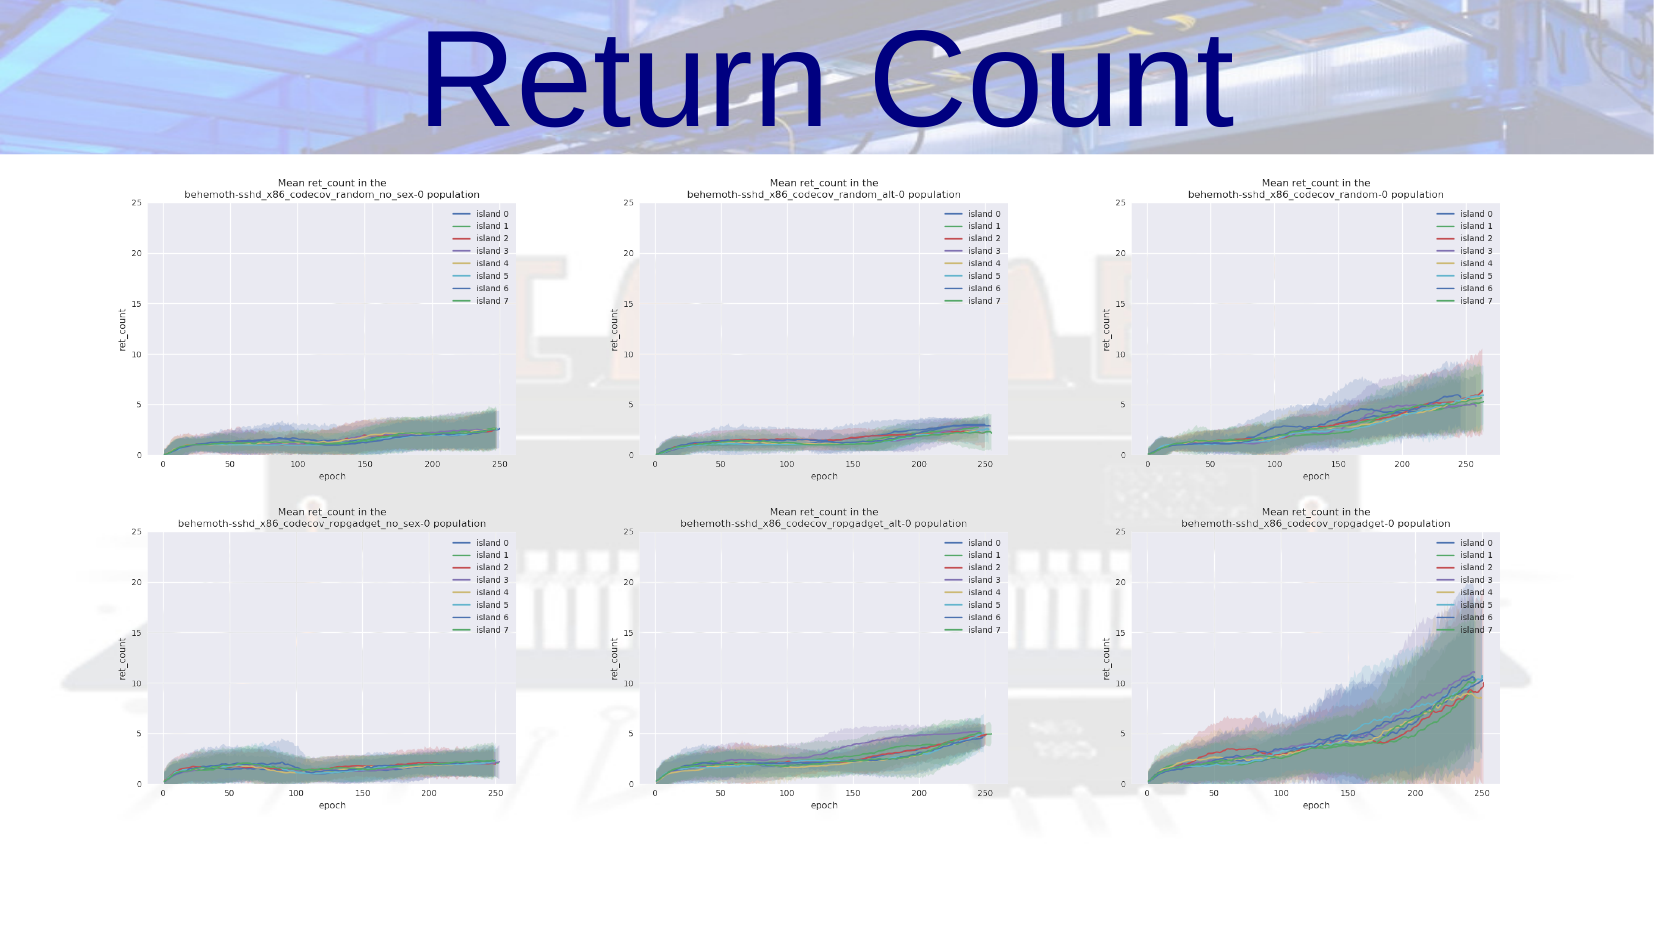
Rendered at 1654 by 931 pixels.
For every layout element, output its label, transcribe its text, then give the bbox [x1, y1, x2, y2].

title Return Count [82, 37, 1571, 121]
picture [0, 0, 1654, 931]
